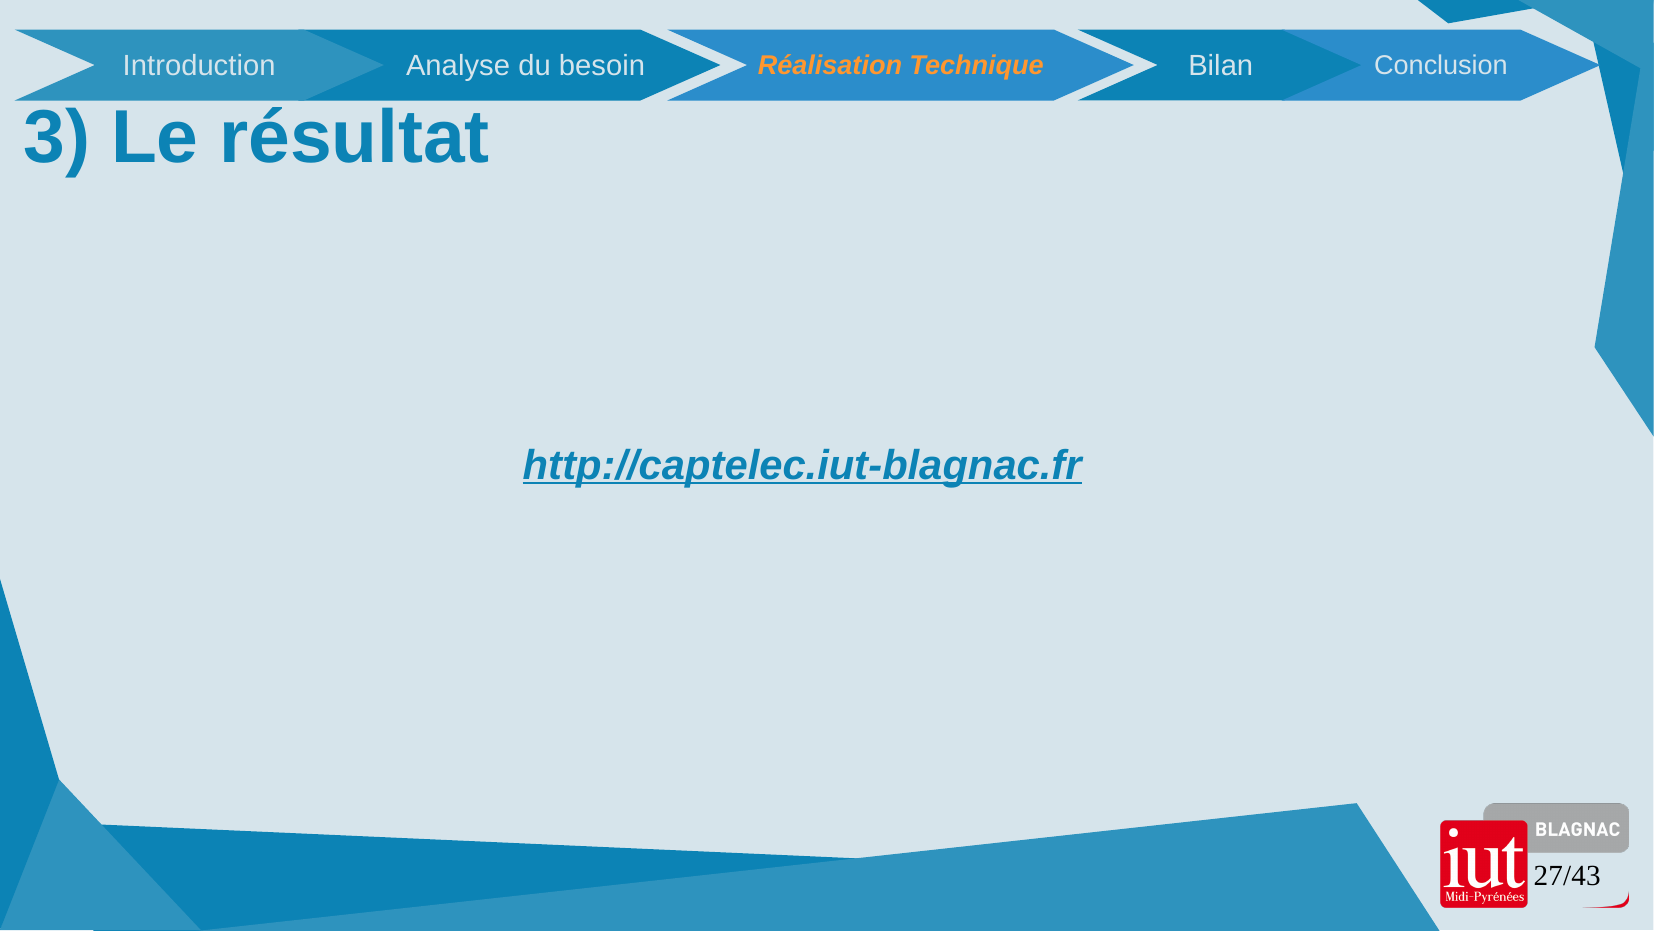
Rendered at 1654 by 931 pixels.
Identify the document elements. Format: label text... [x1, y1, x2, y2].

text_box Conclusion [1281, 29, 1601, 101]
title 3) Le résultat [23, 94, 1512, 179]
text_box Bilan [1077, 29, 1359, 101]
text_box Réalisation Technique [667, 29, 1134, 101]
text_box http://captelec.iut-blagnac.fr [507, 434, 1146, 496]
text_box Introduction [14, 29, 384, 101]
picture [1440, 803, 1629, 908]
text_box Analyse du besoin [305, 29, 721, 101]
